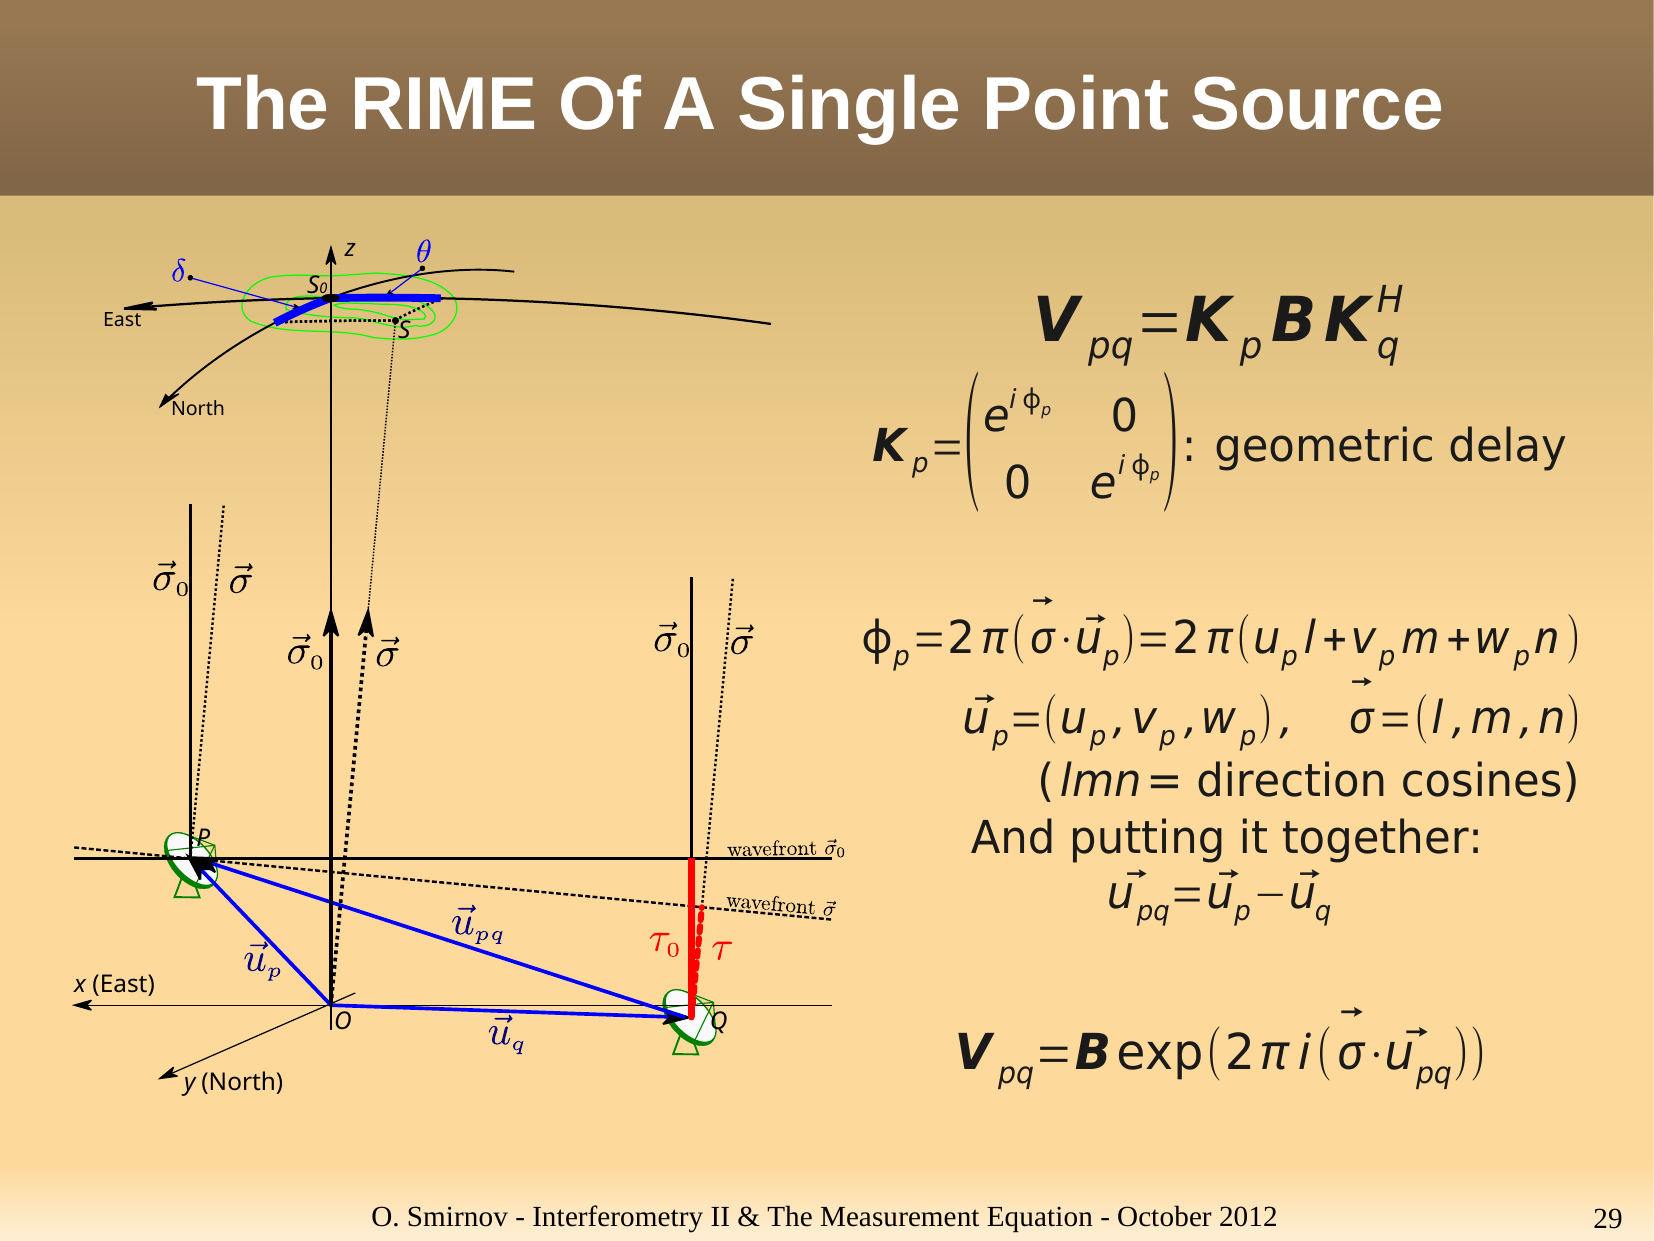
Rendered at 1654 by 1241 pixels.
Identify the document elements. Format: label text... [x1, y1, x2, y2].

picture [0, 0, 1654, 1241]
list [821, 756, 1635, 1241]
chart [853, 276, 1588, 1165]
title The RIME Of A Single Point Source [76, 0, 1565, 208]
